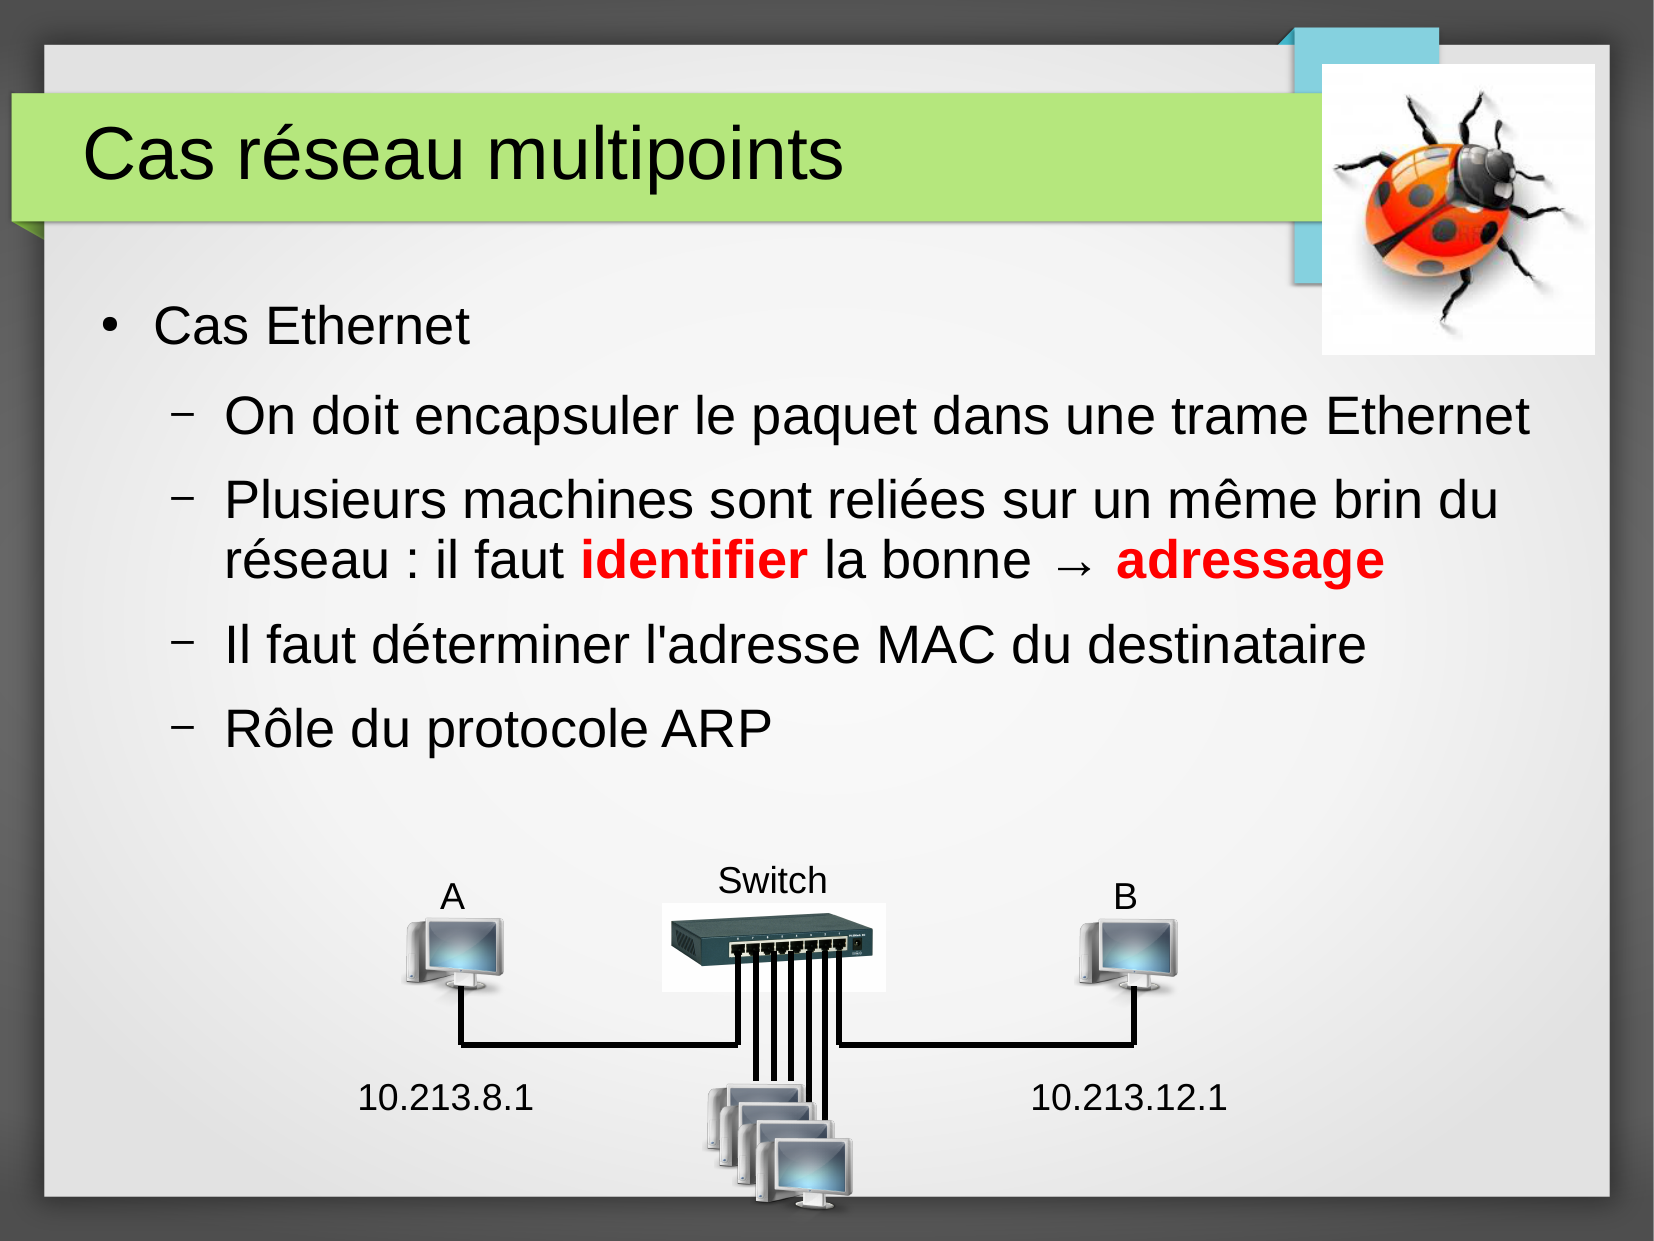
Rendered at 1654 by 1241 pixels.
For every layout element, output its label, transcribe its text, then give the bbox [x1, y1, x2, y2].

text_box Switch [702, 852, 851, 910]
text_box 10.213.12.1 [1015, 1069, 1252, 1126]
list Cas Ethernet On doit encapsuler le paquet dans une trame Ethernet Plusieurs machines sont reliées sur un même brin du réseau : il faut identifier la bonne → adressage Il faut déterminer l'adresse MAC du destinataire Rôle du protocole ARP [82, 295, 1571, 1015]
picture [0, 0, 1654, 1241]
text_box A [425, 868, 508, 926]
text_box 10.213.8.1 [342, 1068, 579, 1126]
text_box B [1098, 868, 1182, 926]
title Cas réseau multipoints [82, 94, 1264, 213]
